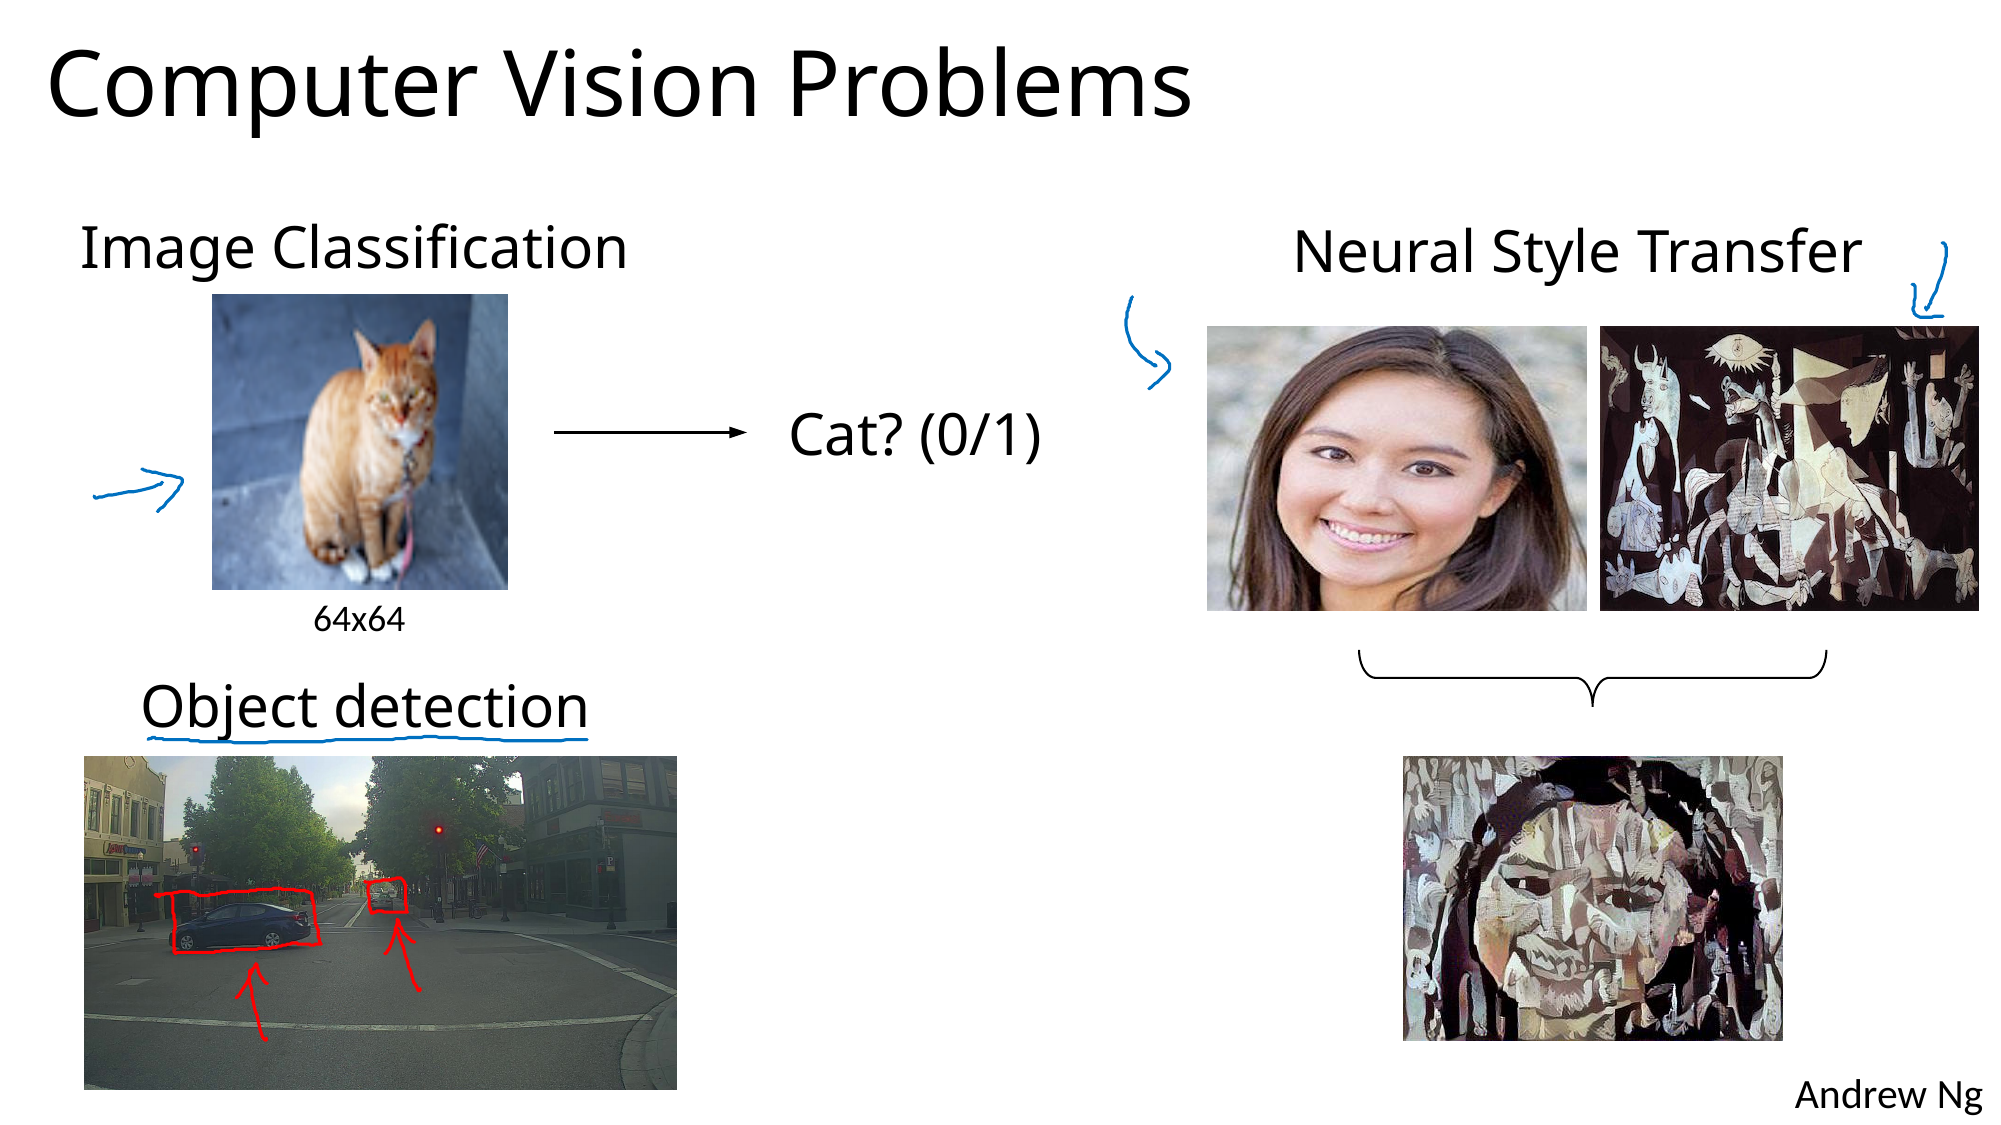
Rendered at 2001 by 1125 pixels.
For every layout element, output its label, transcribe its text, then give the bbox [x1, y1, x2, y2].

picture [84, 239, 1979, 1090]
title Computer Vision Problems [30, 29, 2000, 248]
text_box Image Classification [65, 202, 655, 289]
text_box Neural Style Transfer [1277, 206, 1908, 239]
